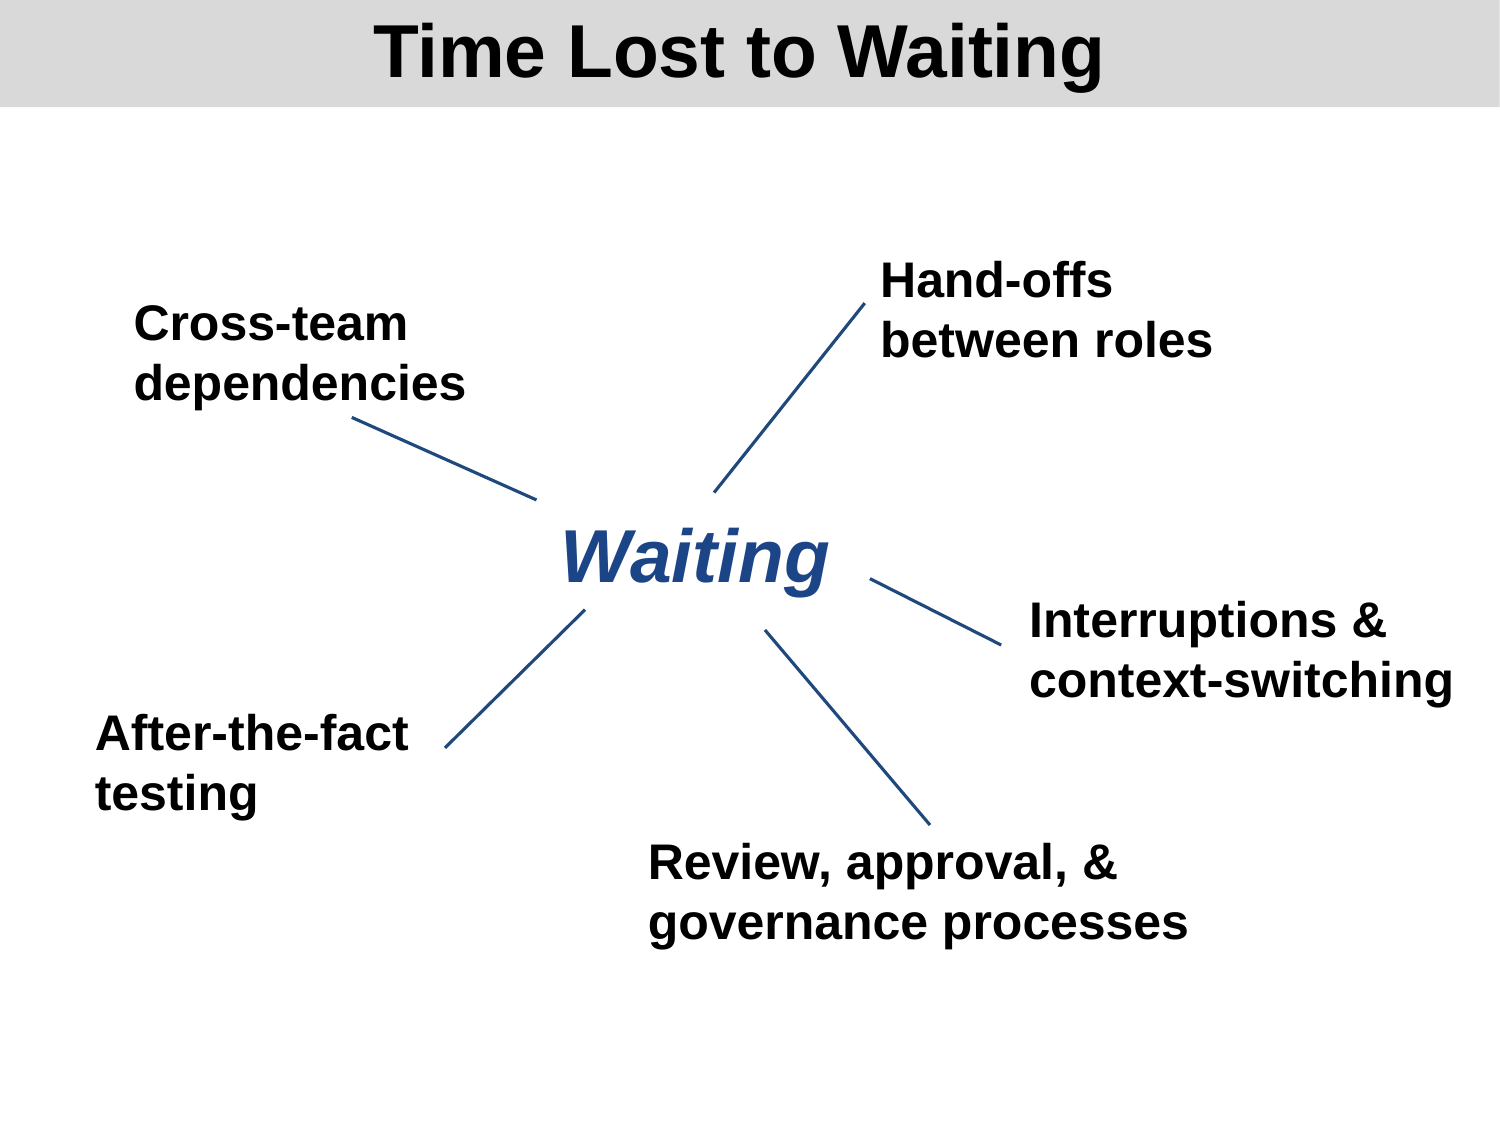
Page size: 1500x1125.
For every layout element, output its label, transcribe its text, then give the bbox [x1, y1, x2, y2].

text_box After-the-fact testing [80, 685, 546, 827]
text_box Review, approval, & governance processes [633, 814, 1227, 956]
text_box Waiting [546, 492, 883, 610]
text_box Cross-team dependencies [118, 275, 585, 418]
text_box Time Lost to Waiting [0, 0, 1500, 108]
text_box Interruptions & context-switching [1014, 572, 1481, 714]
text_box Hand-offs between roles [865, 232, 1332, 374]
